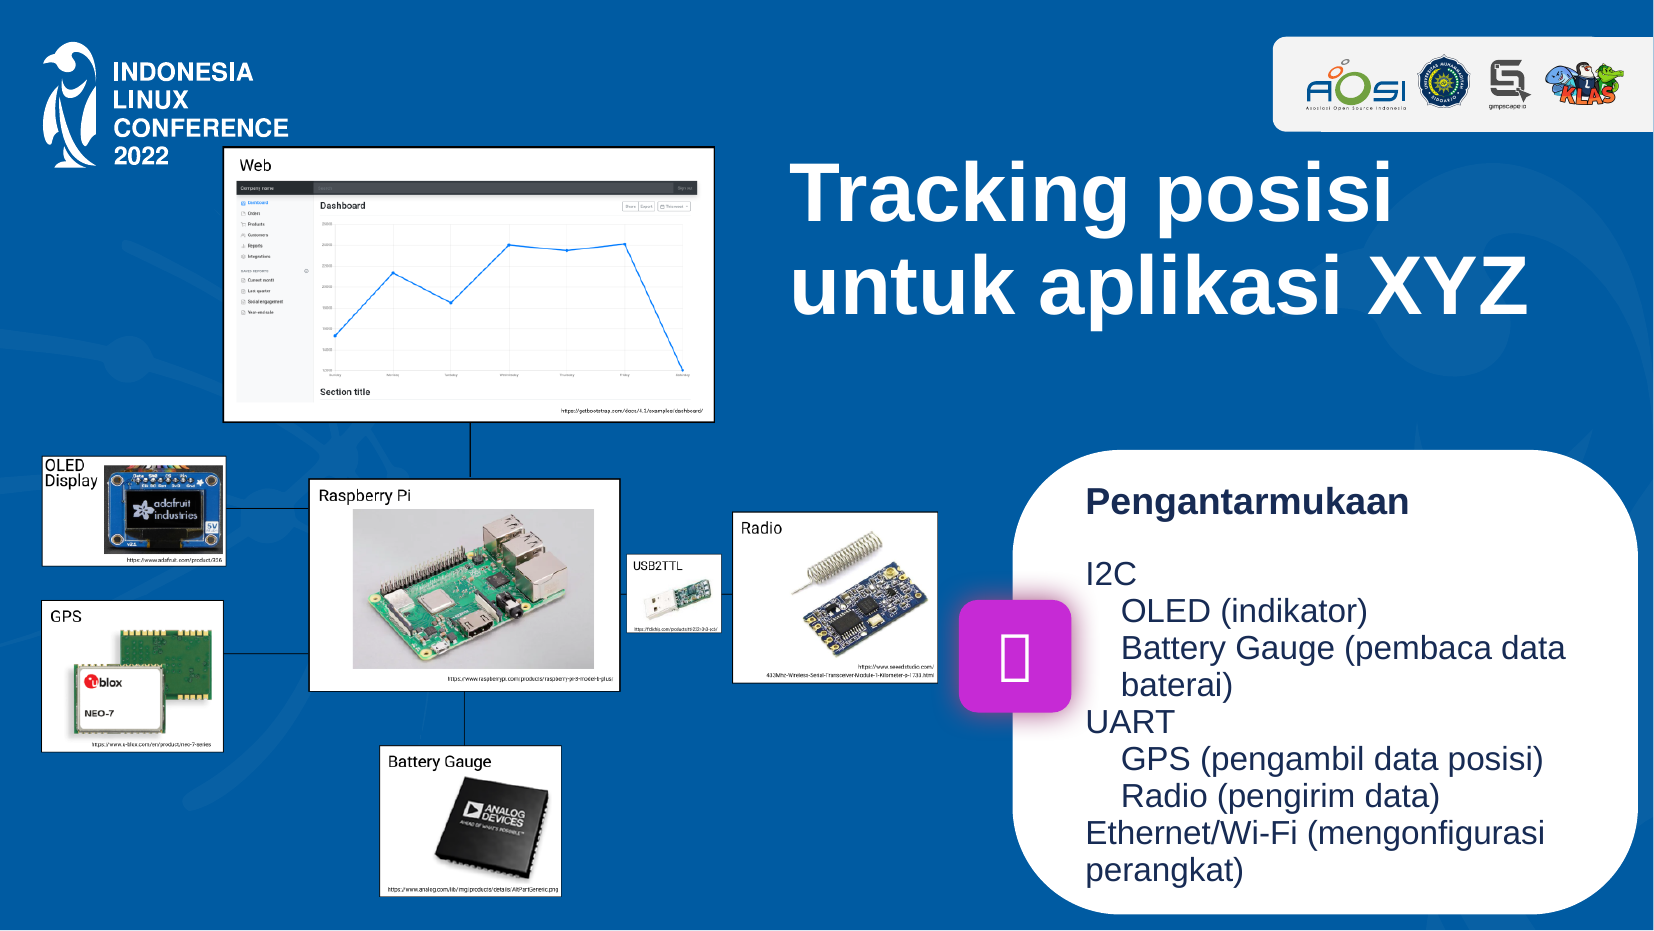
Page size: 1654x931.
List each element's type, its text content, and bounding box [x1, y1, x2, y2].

text_box [1080, 907, 1570, 915]
title Tracking posisi untuk aplikasi XYZ [938, 146, 1540, 409]
text_box Pengantarmukaan I2C OLED (indikator) Battery Gauge (pembaca data baterai) UART GPS (pengambil data posisi) Radio (pengirim data) Ethernet/Wi-Fi (mengonfigurasi perangkat) [1050, 461, 1654, 907]
picture [41, 146, 938, 897]
text_box  [958, 599, 1072, 713]
picture [1545, 62, 1624, 105]
picture [1417, 54, 1471, 108]
text_box [1072, 449, 1578, 461]
text_box [1012, 713, 1050, 889]
text_box [1012, 476, 1050, 599]
